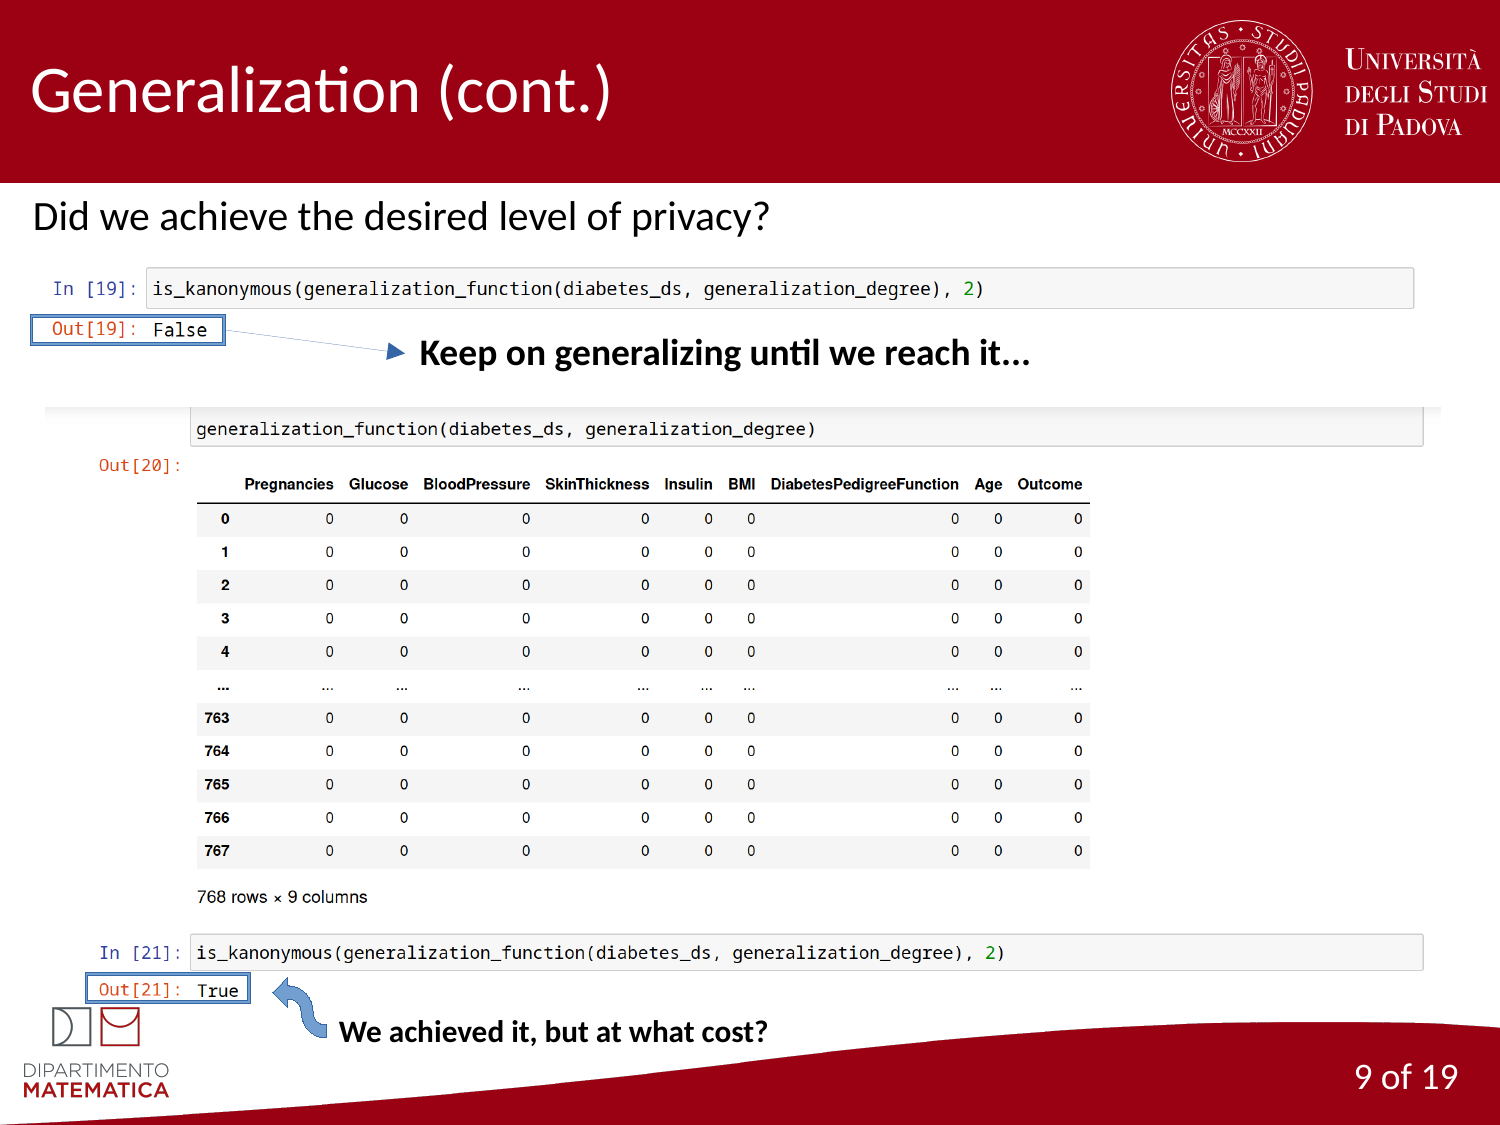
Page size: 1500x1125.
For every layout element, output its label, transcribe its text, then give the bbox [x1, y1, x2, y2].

slide_number <number> of 19 [1136, 1044, 1474, 1104]
text_box [30, 314, 226, 346]
picture [20, 246, 1431, 348]
text_box We achieved it, but at what cost? [324, 1011, 811, 1064]
title Generalization (cont.) [0, 0, 1159, 183]
text_box [272, 977, 324, 1038]
picture [33, 318, 222, 342]
text_box Did we achieve the desired level of privacy? [18, 192, 1459, 249]
text_box Keep on generalizing until we reach it... [405, 329, 1500, 383]
picture [1171, 20, 1487, 162]
picture [45, 407, 1441, 1006]
picture [0, 1007, 1500, 1125]
picture [288, 1000, 299, 1006]
text_box [85, 972, 251, 1004]
